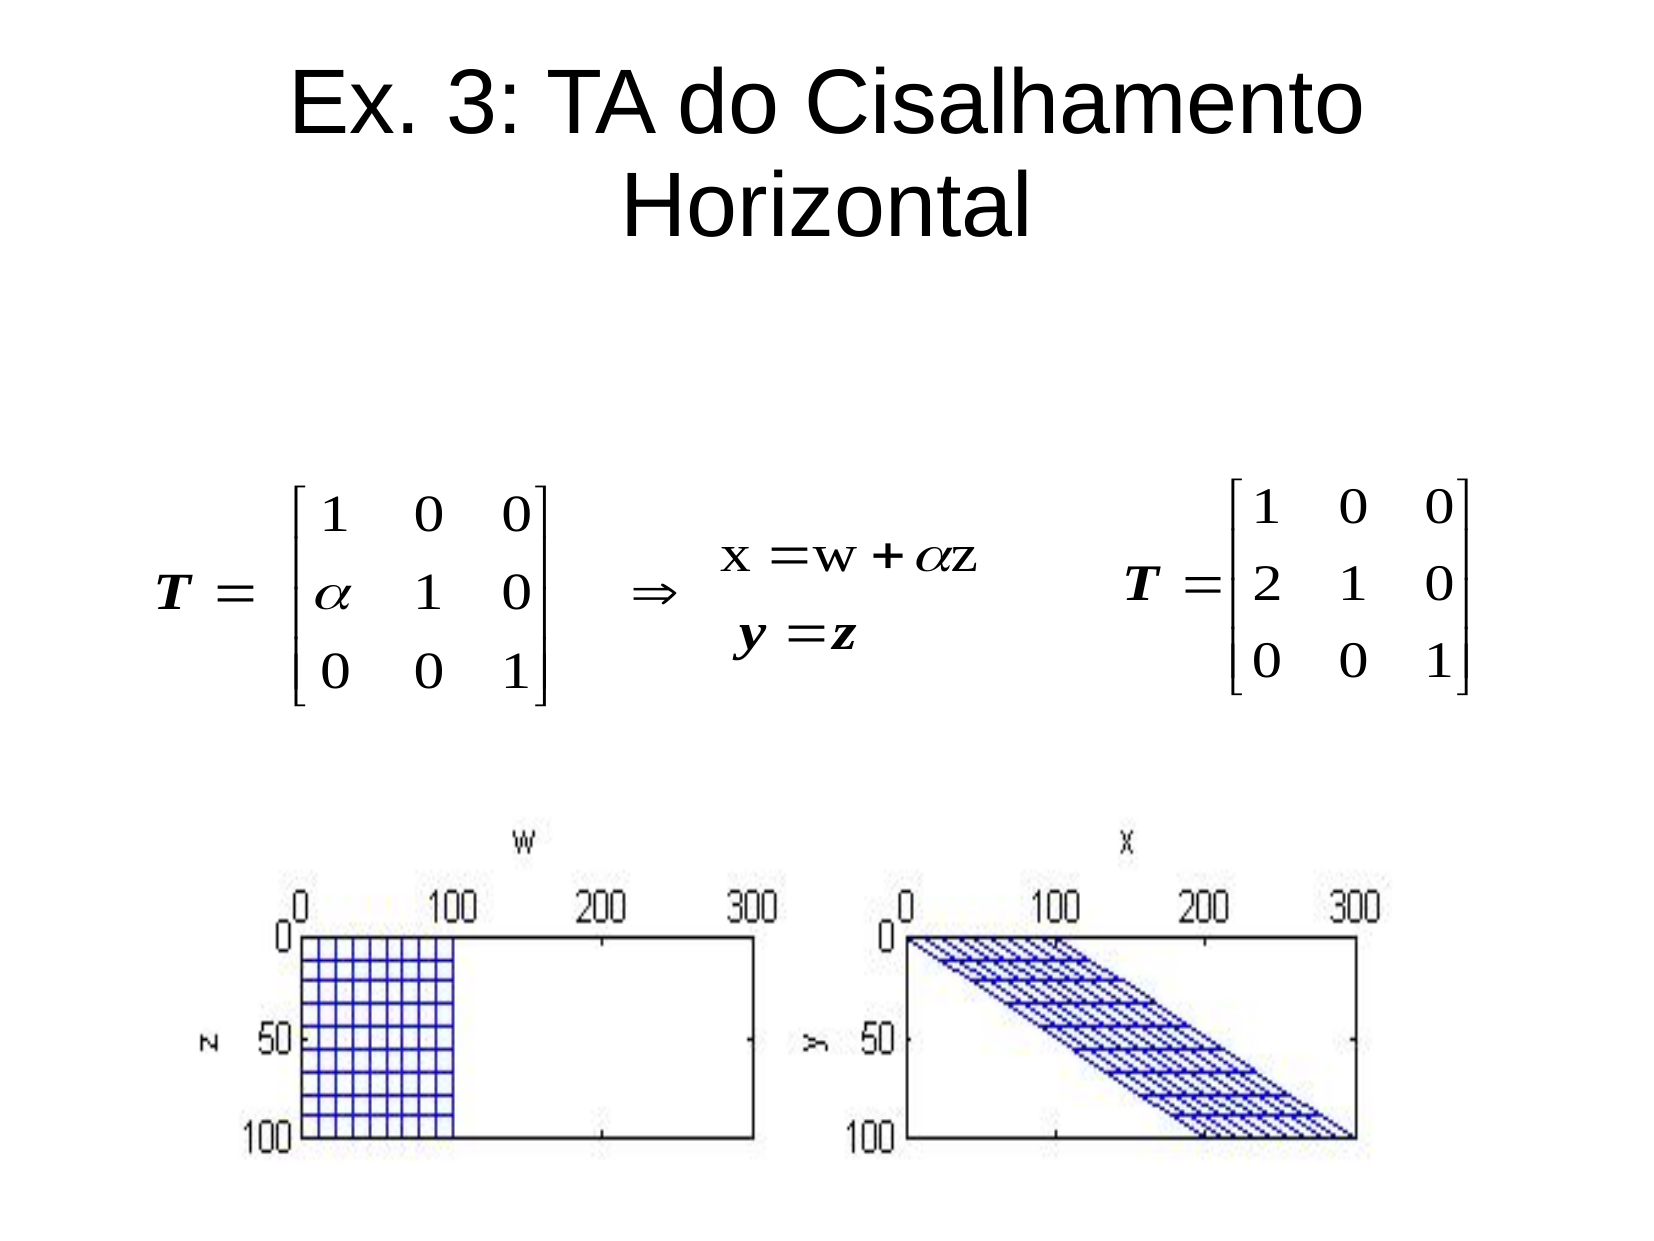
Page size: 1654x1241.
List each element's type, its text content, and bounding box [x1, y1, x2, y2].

chart [147, 474, 992, 798]
title Ex. 3: TA do Cisalhamento Horizontal [83, 49, 1572, 257]
chart [1116, 467, 1581, 785]
picture [123, 371, 1490, 1241]
